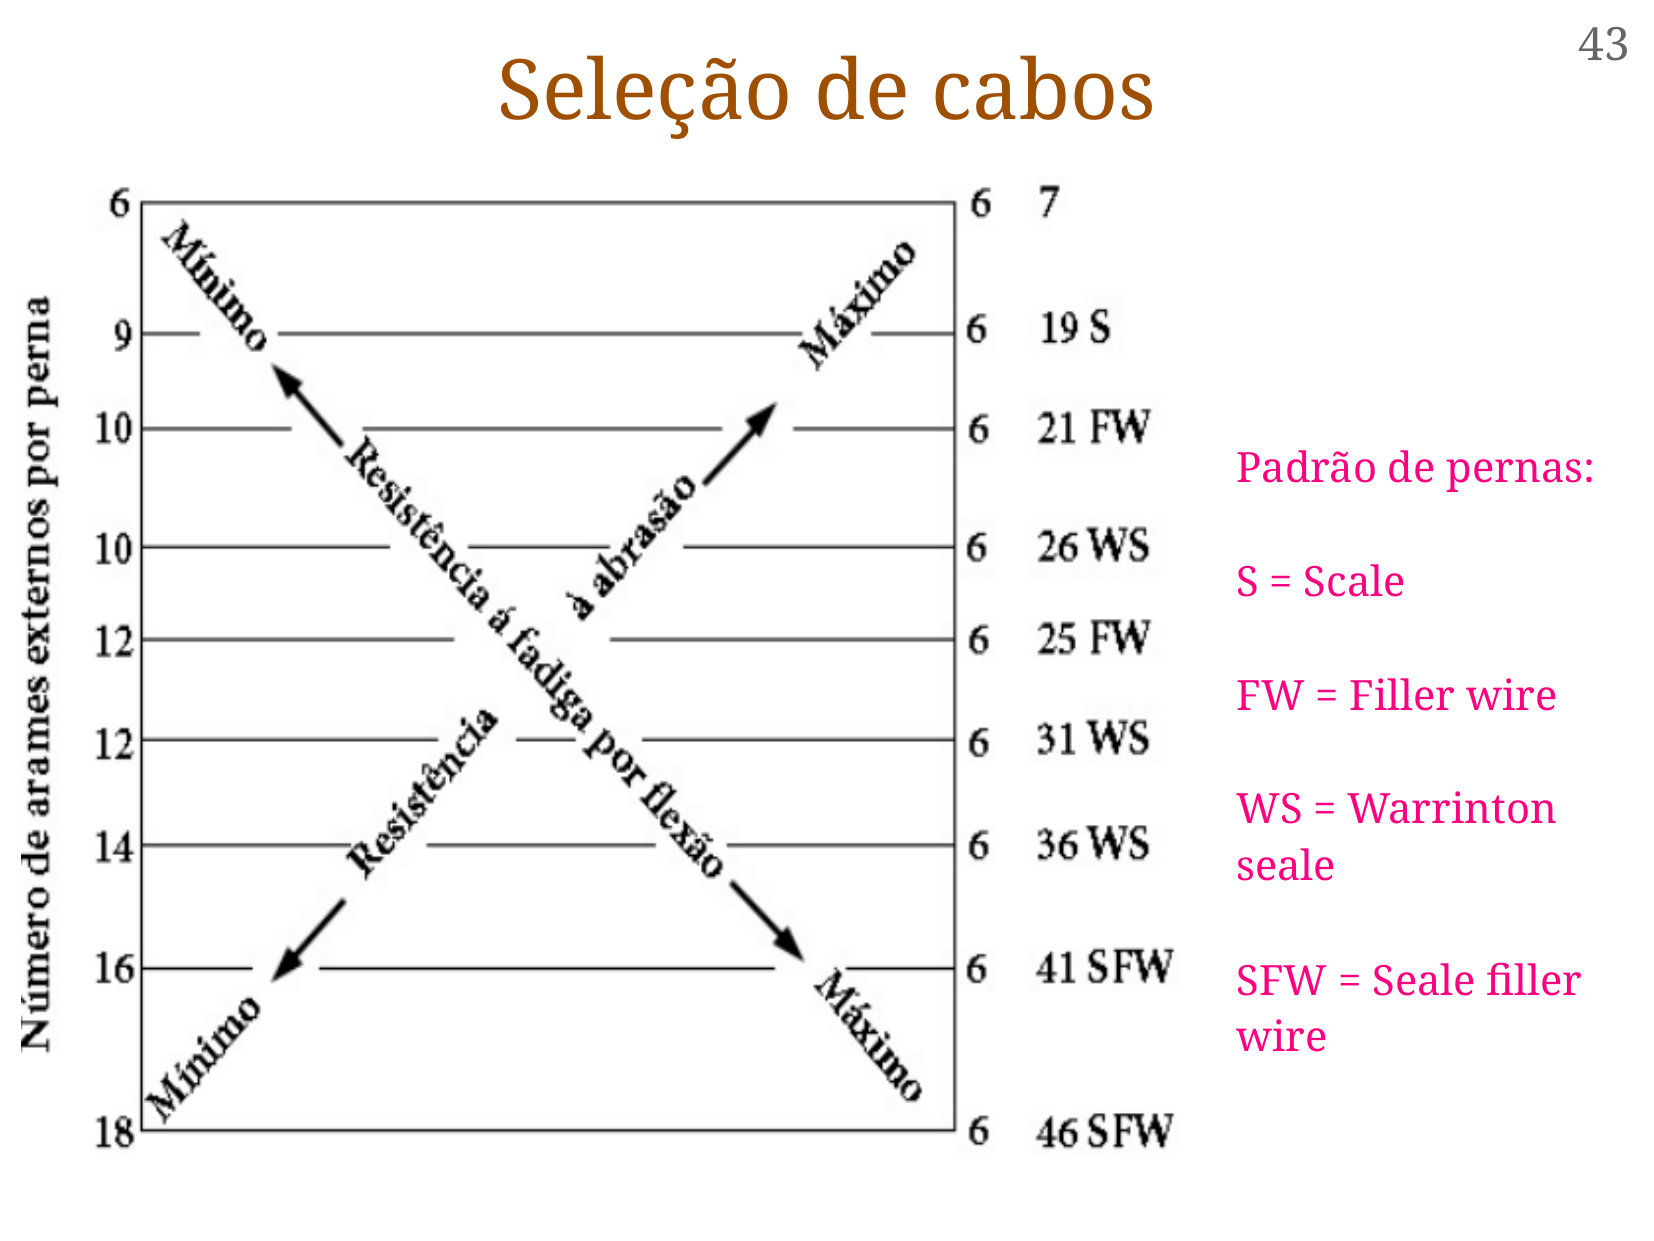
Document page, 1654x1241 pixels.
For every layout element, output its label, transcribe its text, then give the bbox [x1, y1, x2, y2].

picture [21, 177, 1182, 1163]
text_box Padrão de pernas: S = Scale FW = Filler wire WS = Warrinton seale SFW = Seale filler wire [1221, 429, 1654, 1072]
title Seleção de cabos [59, 29, 1595, 148]
